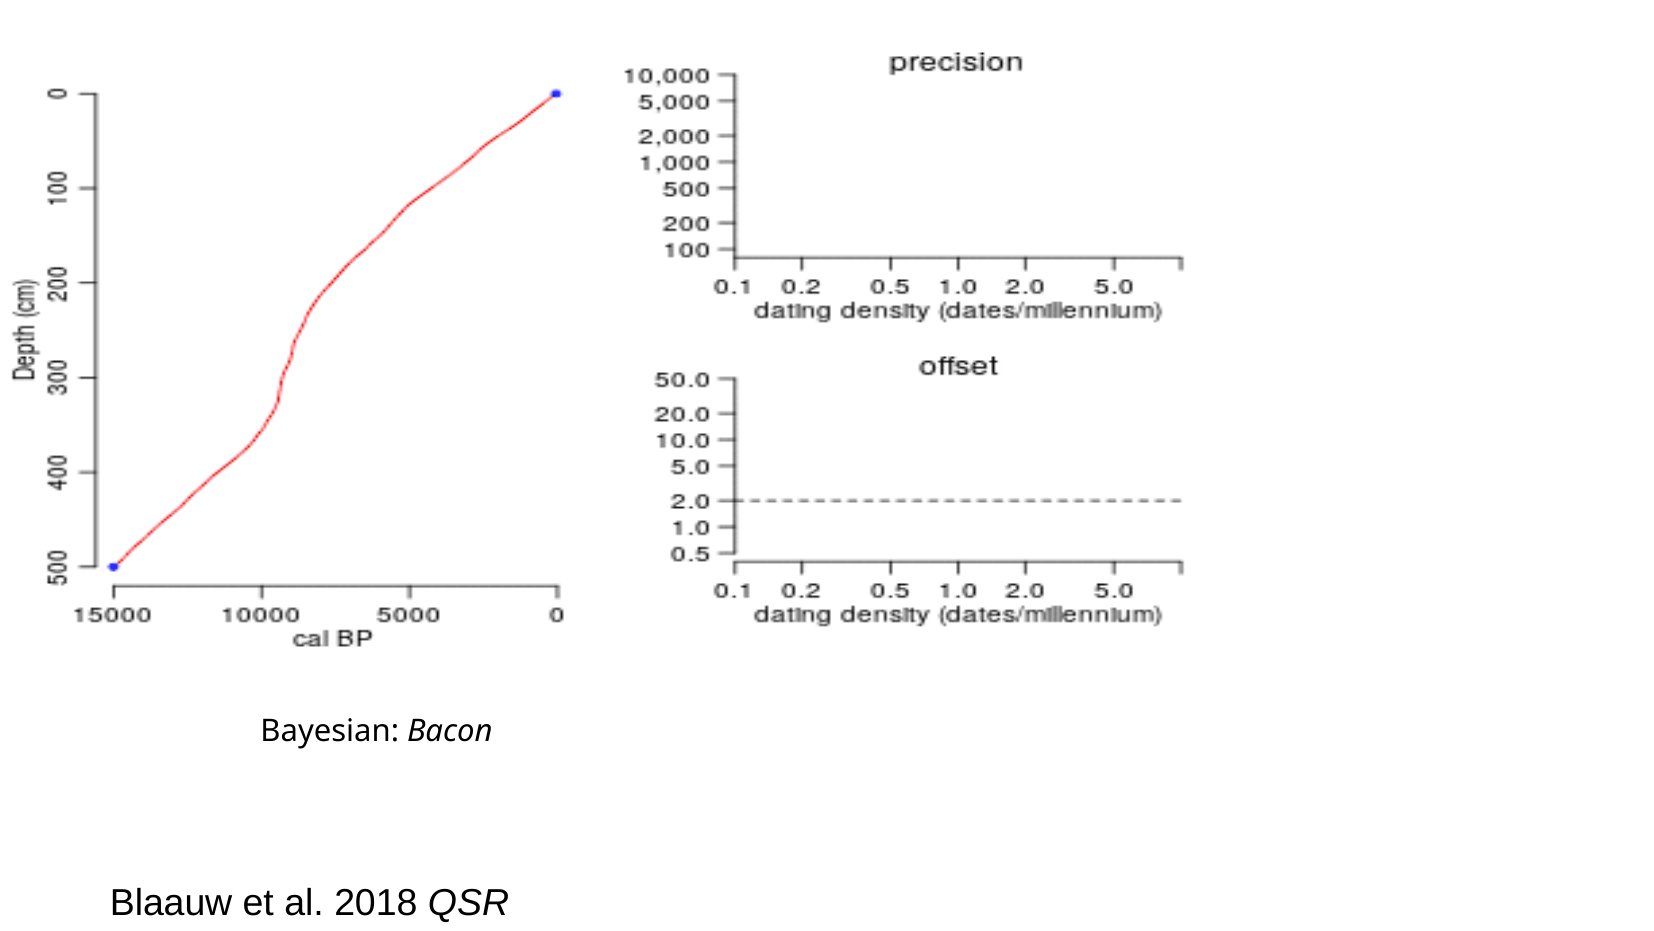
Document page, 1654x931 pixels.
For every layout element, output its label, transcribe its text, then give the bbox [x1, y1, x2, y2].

text_box Bayesian: Bacon [248, 703, 680, 741]
text_box Blaauw et al. 2018 QSR [94, 870, 524, 931]
picture [0, 51, 1214, 659]
